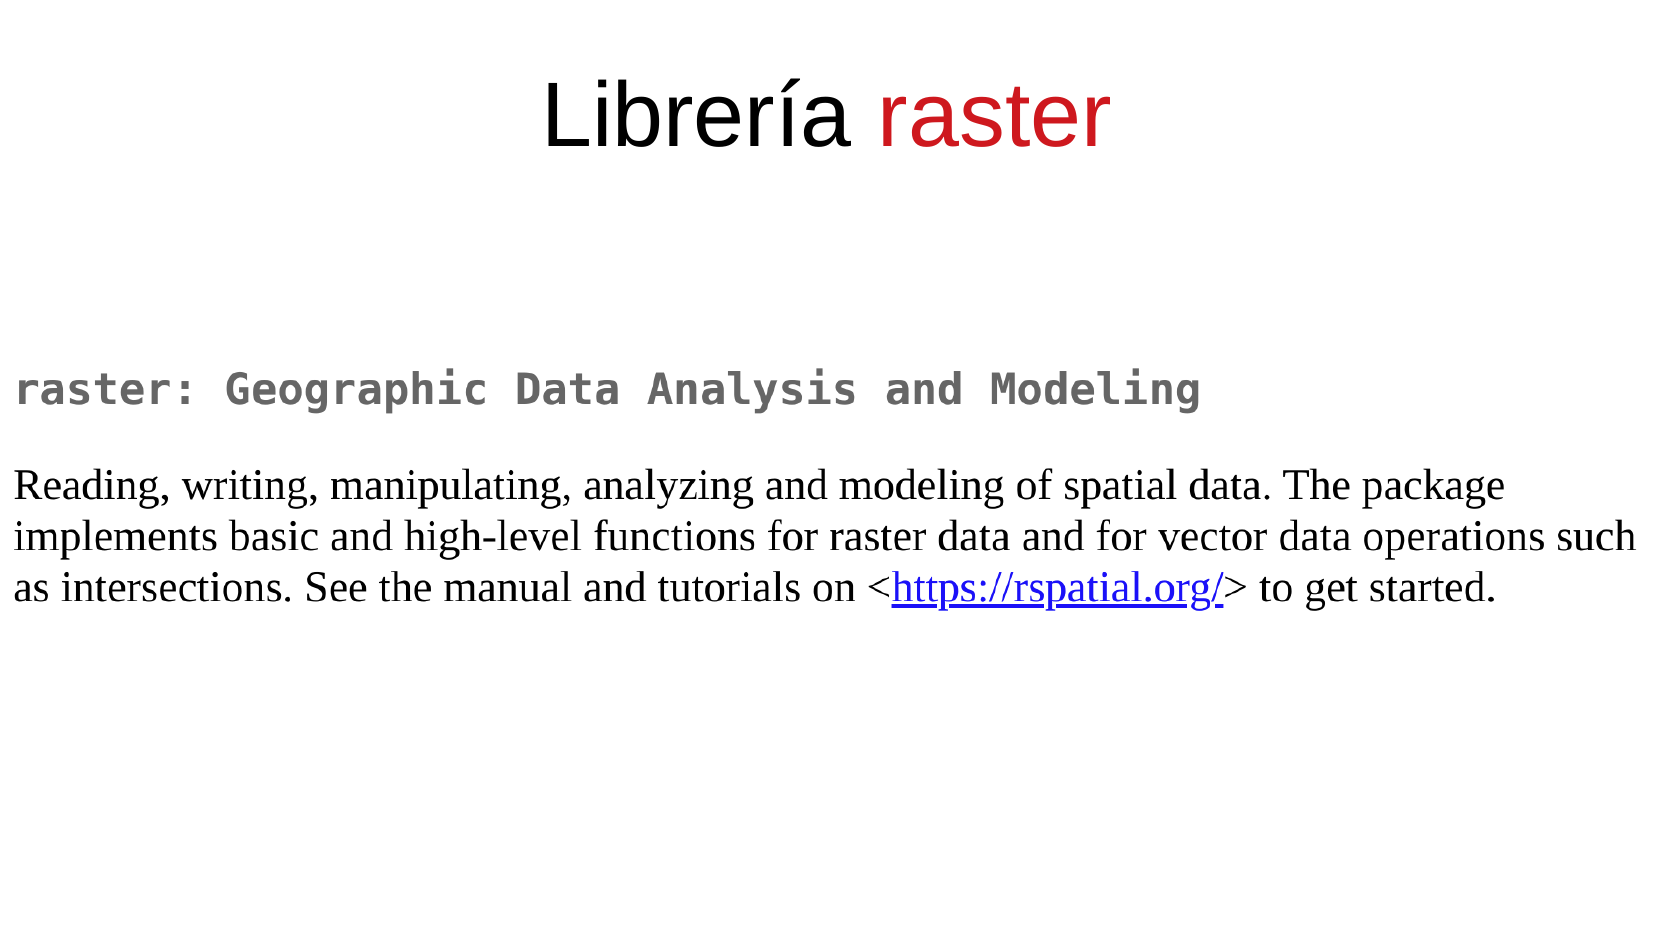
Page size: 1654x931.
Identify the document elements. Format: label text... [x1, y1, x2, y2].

title Librería raster [82, 37, 1571, 193]
picture [0, 366, 1652, 615]
